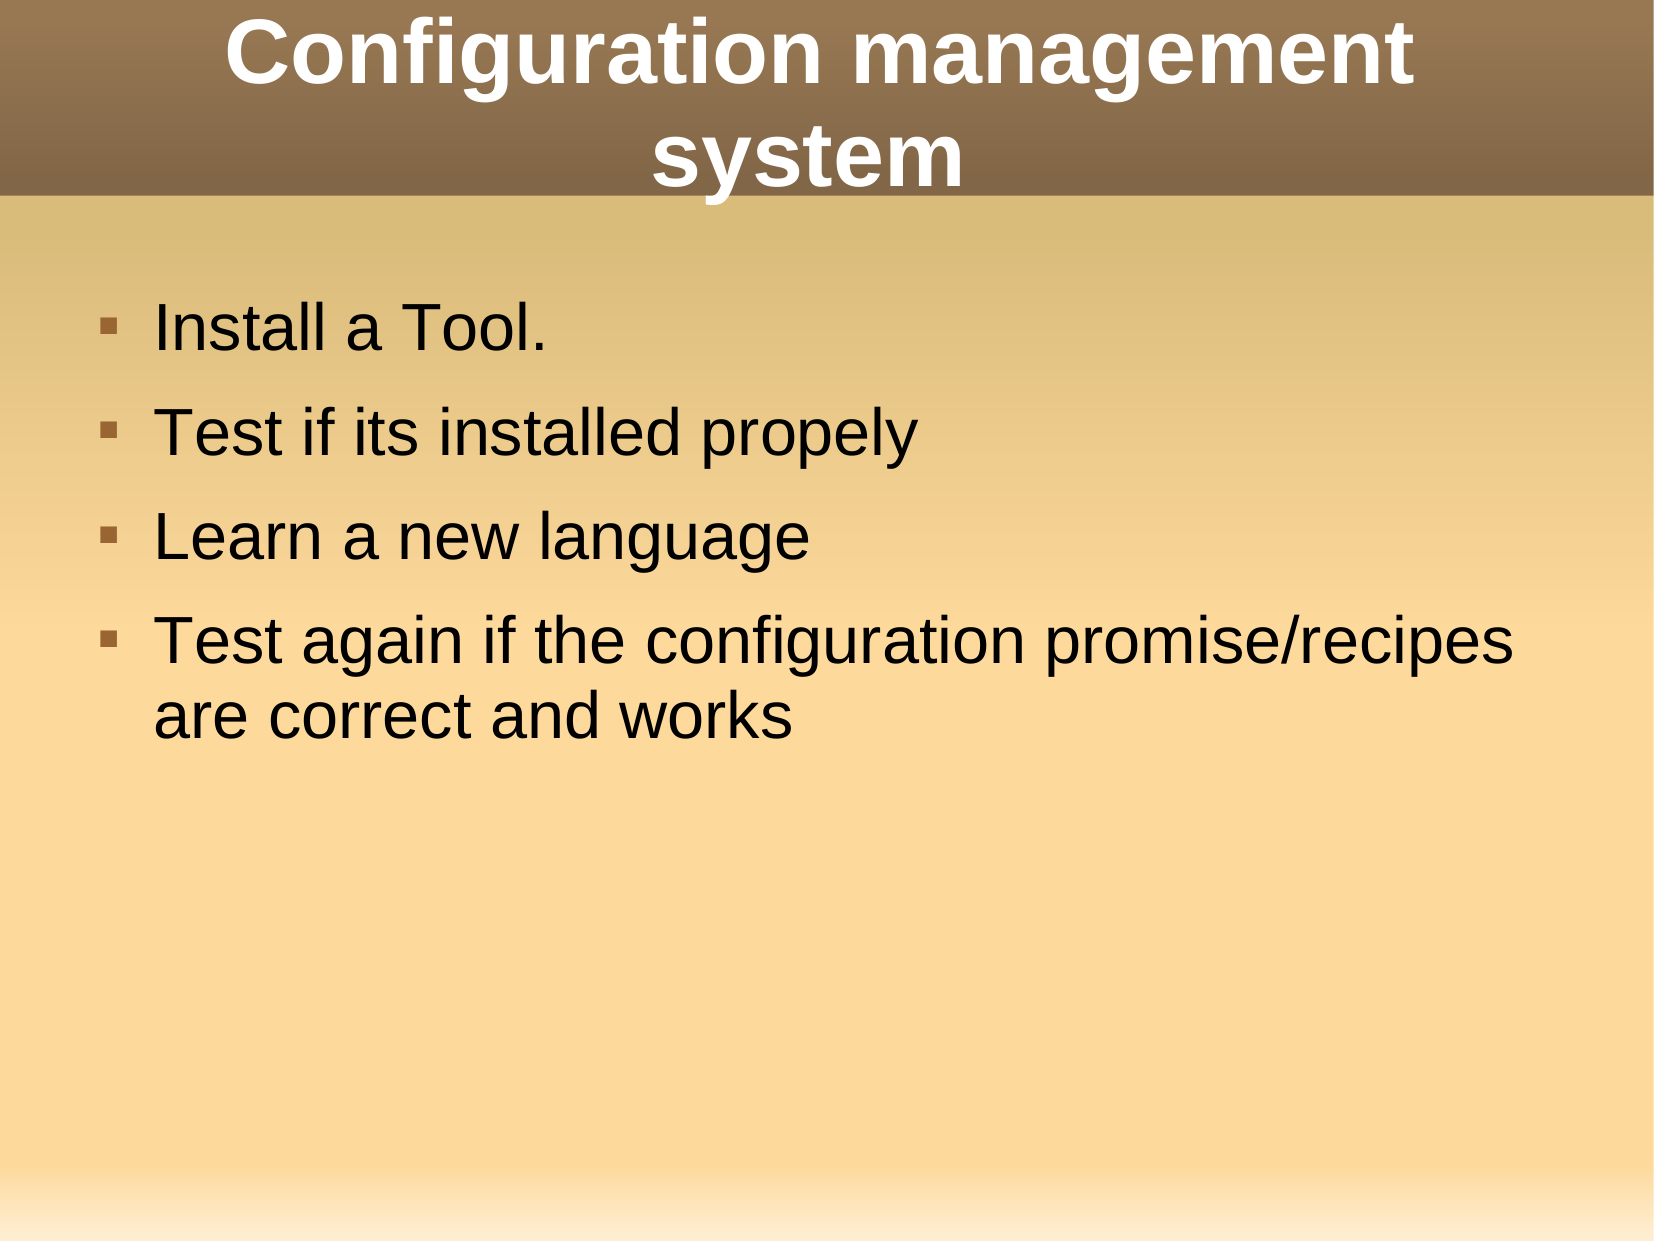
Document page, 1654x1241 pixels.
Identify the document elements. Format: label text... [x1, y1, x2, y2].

title Configuration management system [76, 1, 1565, 207]
list Install a Tool. Test if its installed propely Learn a new language Test again if the configuration promise/recipes are correct and works [82, 290, 1571, 1094]
picture [0, 0, 1654, 1241]
